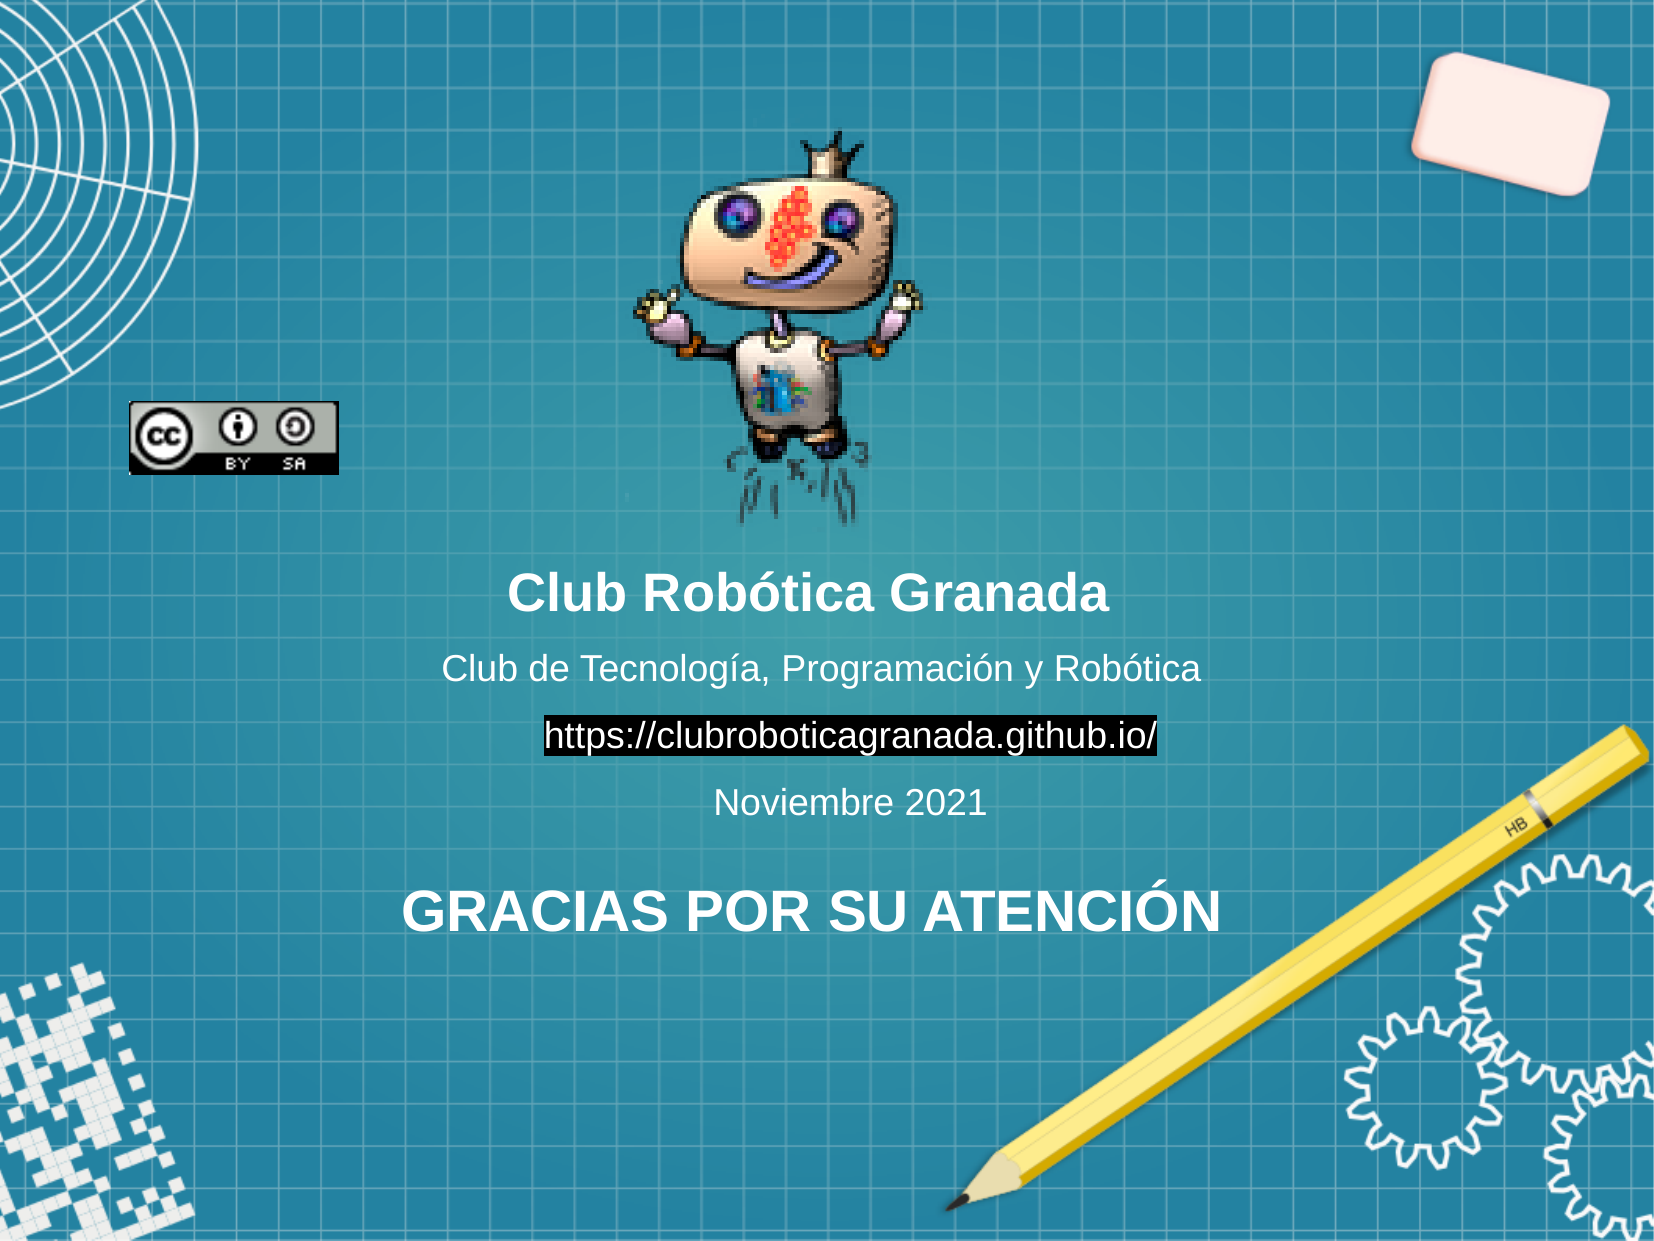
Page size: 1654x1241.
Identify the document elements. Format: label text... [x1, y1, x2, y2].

text_box Club Robótica Granada Club de Tecnología, Programación y Robótica https://clubroboticagranada.github.io/ Noviembre 2021 [342, 555, 1359, 831]
title GRACIAS POR SU ATENCIÓN [360, 831, 1264, 975]
picture [0, 0, 1654, 1241]
